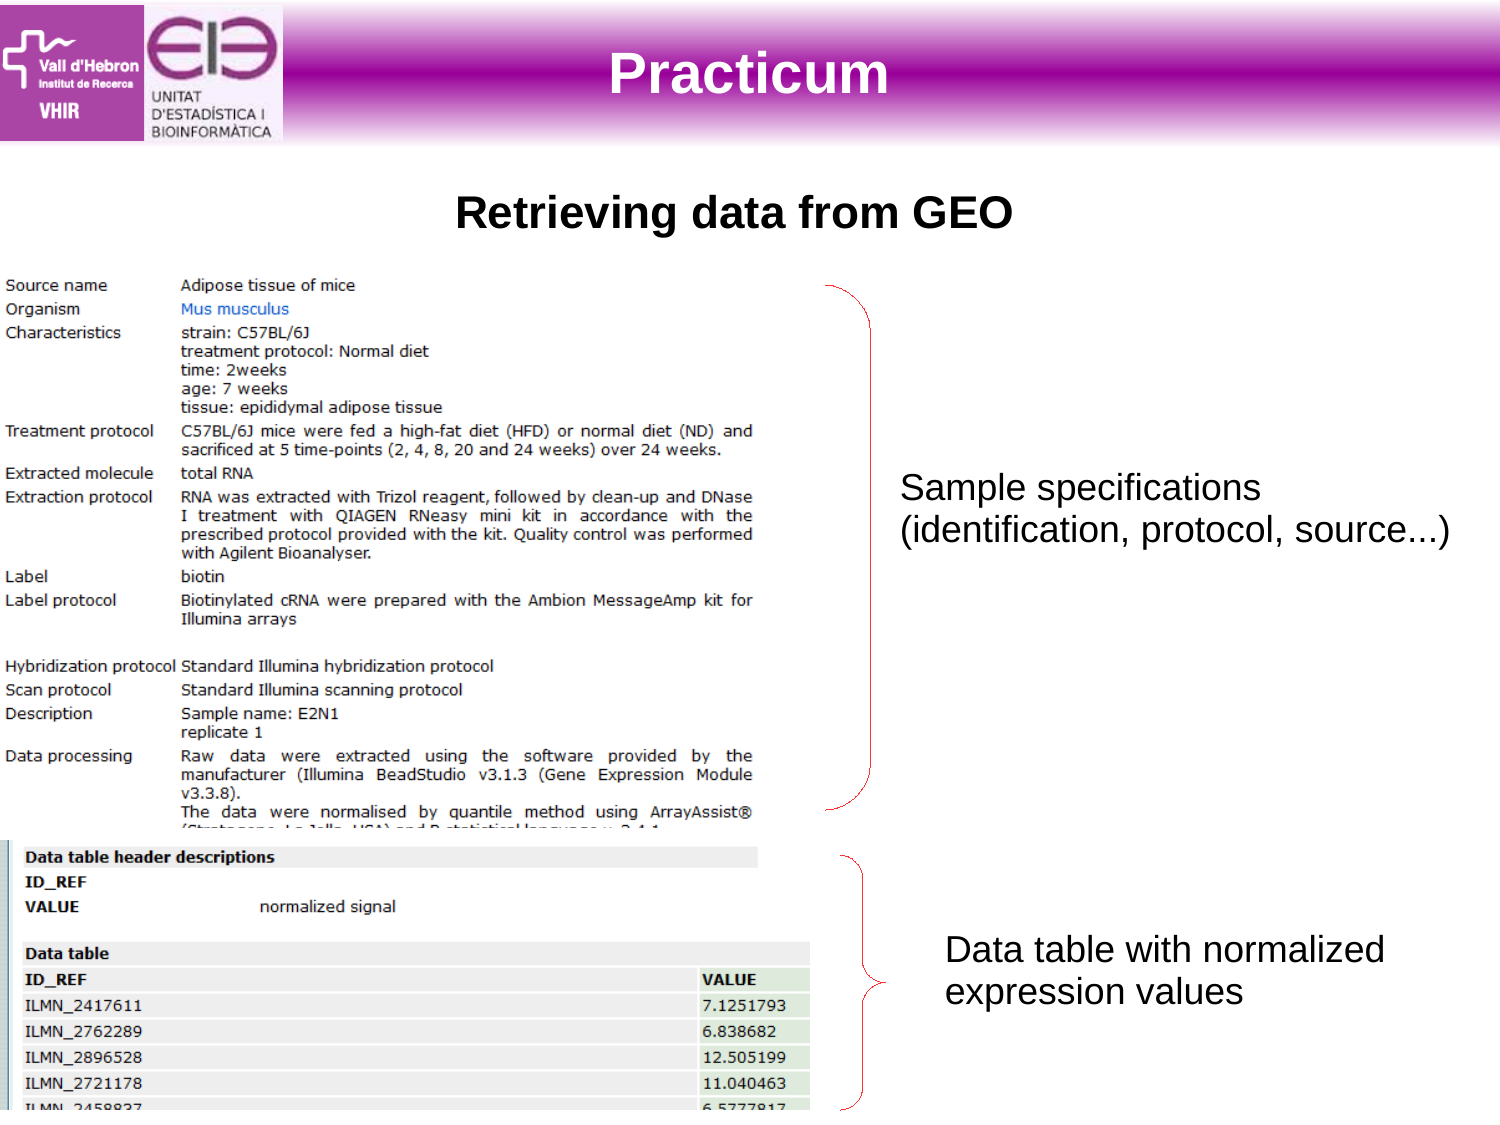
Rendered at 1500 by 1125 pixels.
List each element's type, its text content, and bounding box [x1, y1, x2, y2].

picture [0, 5, 283, 141]
text_box Practicum [0, 0, 1500, 148]
text_box Sample specifications (identification, protocol, source...) [885, 459, 1486, 559]
text_box Retrieving data from GEO [389, 179, 1080, 286]
text_box Data table with normalized expression values [930, 921, 1456, 1063]
picture [0, 254, 766, 828]
picture [0, 840, 810, 1111]
